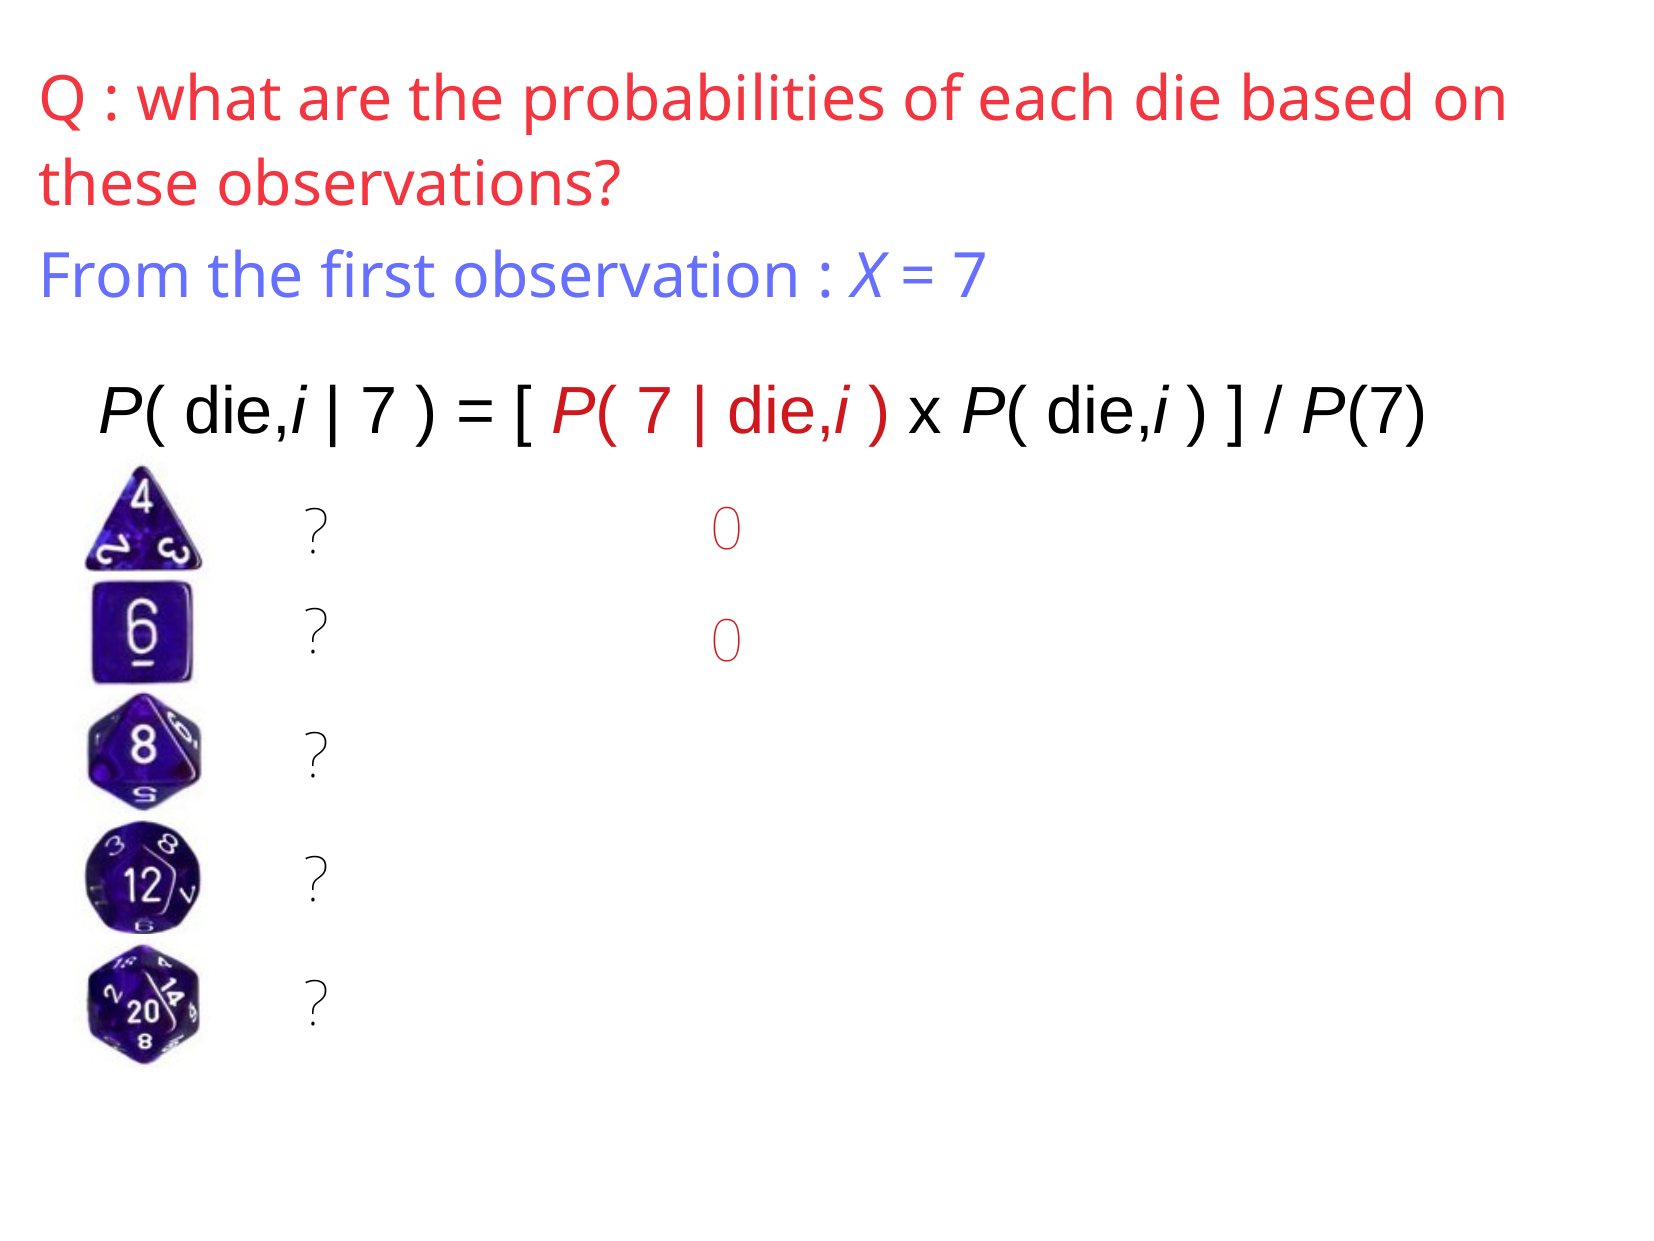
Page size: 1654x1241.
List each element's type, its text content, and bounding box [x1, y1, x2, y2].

picture [71, 453, 214, 1070]
text_box P( die,i | 7 ) = [ P( 7 | die,i ) x P( die,i ) ] / P(7) [84, 378, 1544, 455]
text_box ? [289, 479, 354, 564]
text_box Q : what are the probabilities of each die based on these observations? [23, 46, 1647, 201]
text_box ? [289, 827, 354, 913]
text_box 0 [695, 479, 760, 560]
text_box ? [289, 579, 354, 665]
text_box From the first observation : X = 7 [23, 223, 1647, 378]
text_box 0 [695, 592, 760, 672]
text_box ? [289, 951, 354, 1037]
text_box ? [289, 703, 354, 789]
